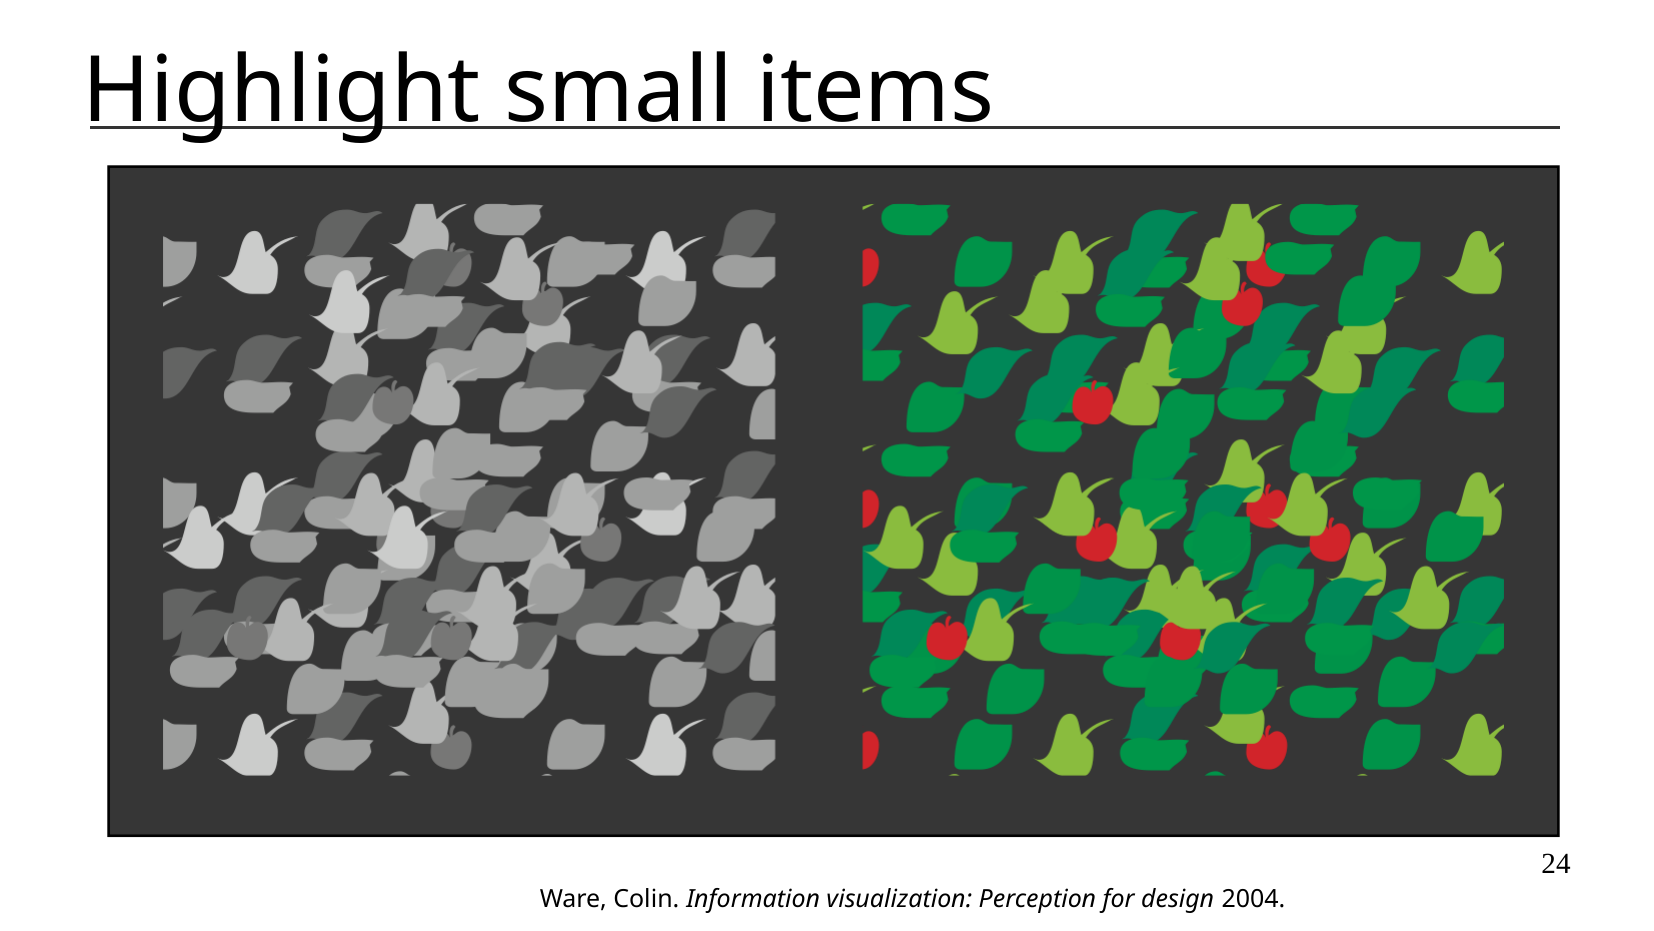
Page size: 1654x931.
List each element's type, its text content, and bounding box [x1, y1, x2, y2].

picture [106, 164, 1561, 840]
text_box Ware, Colin. Information visualization: Perception for design 2004. [525, 873, 1396, 931]
title Highlight small items [82, 32, 1571, 140]
